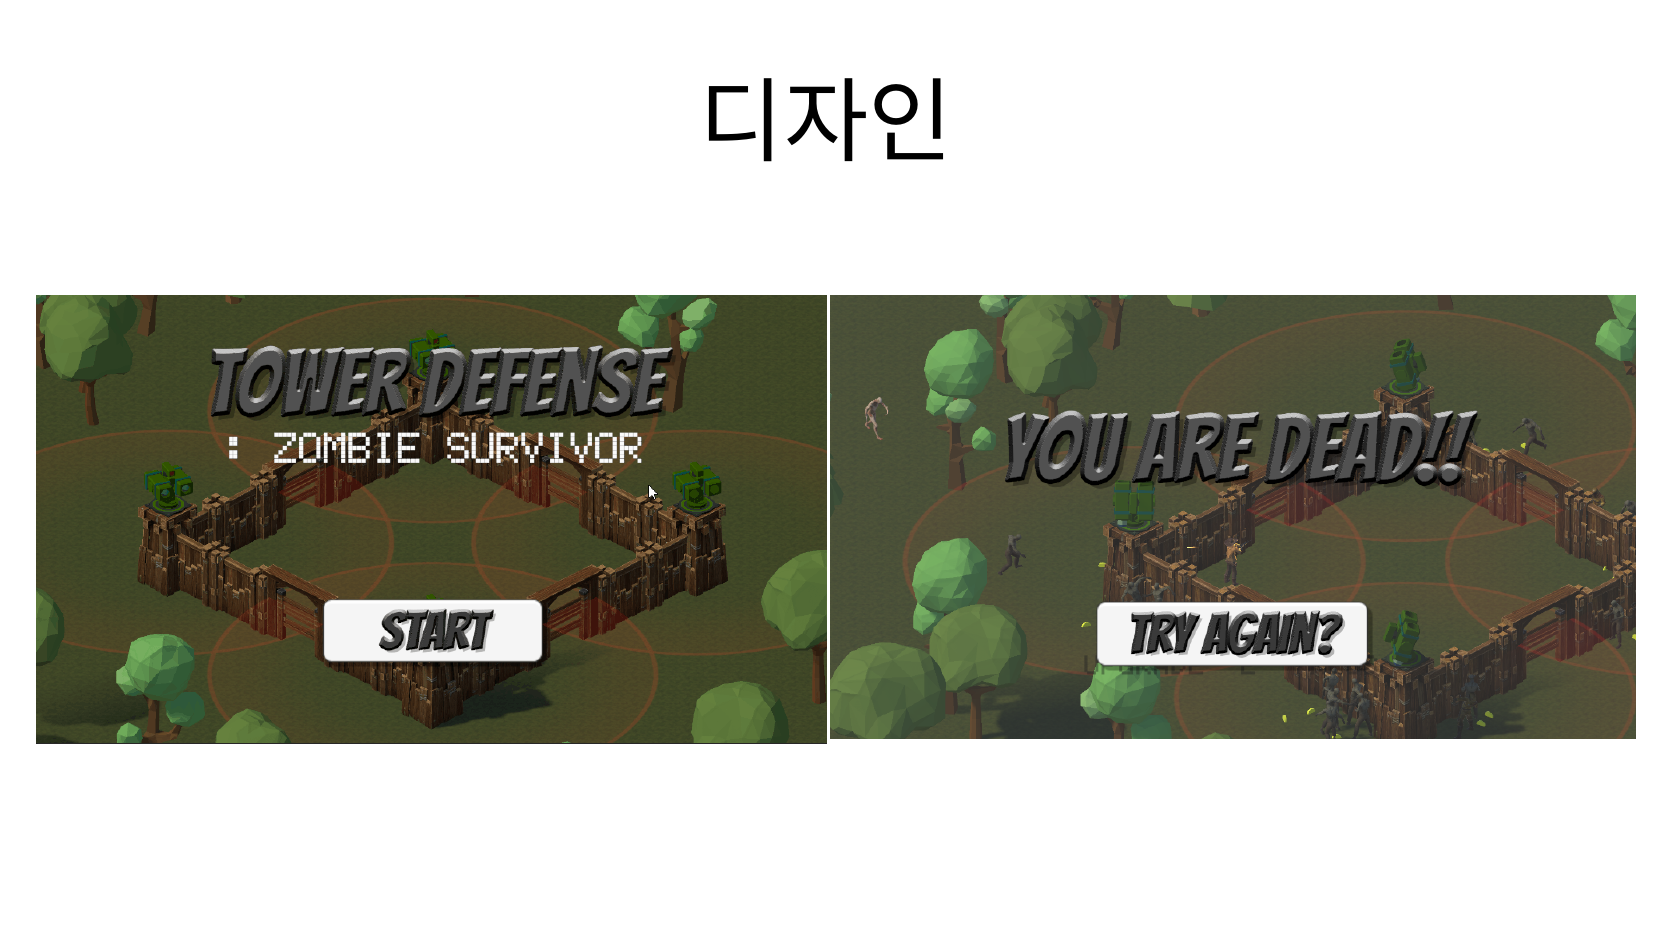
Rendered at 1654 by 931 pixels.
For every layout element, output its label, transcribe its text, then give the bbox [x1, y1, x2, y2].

title 디자인 [82, 37, 1571, 193]
picture [36, 295, 827, 744]
picture [830, 295, 1636, 739]
